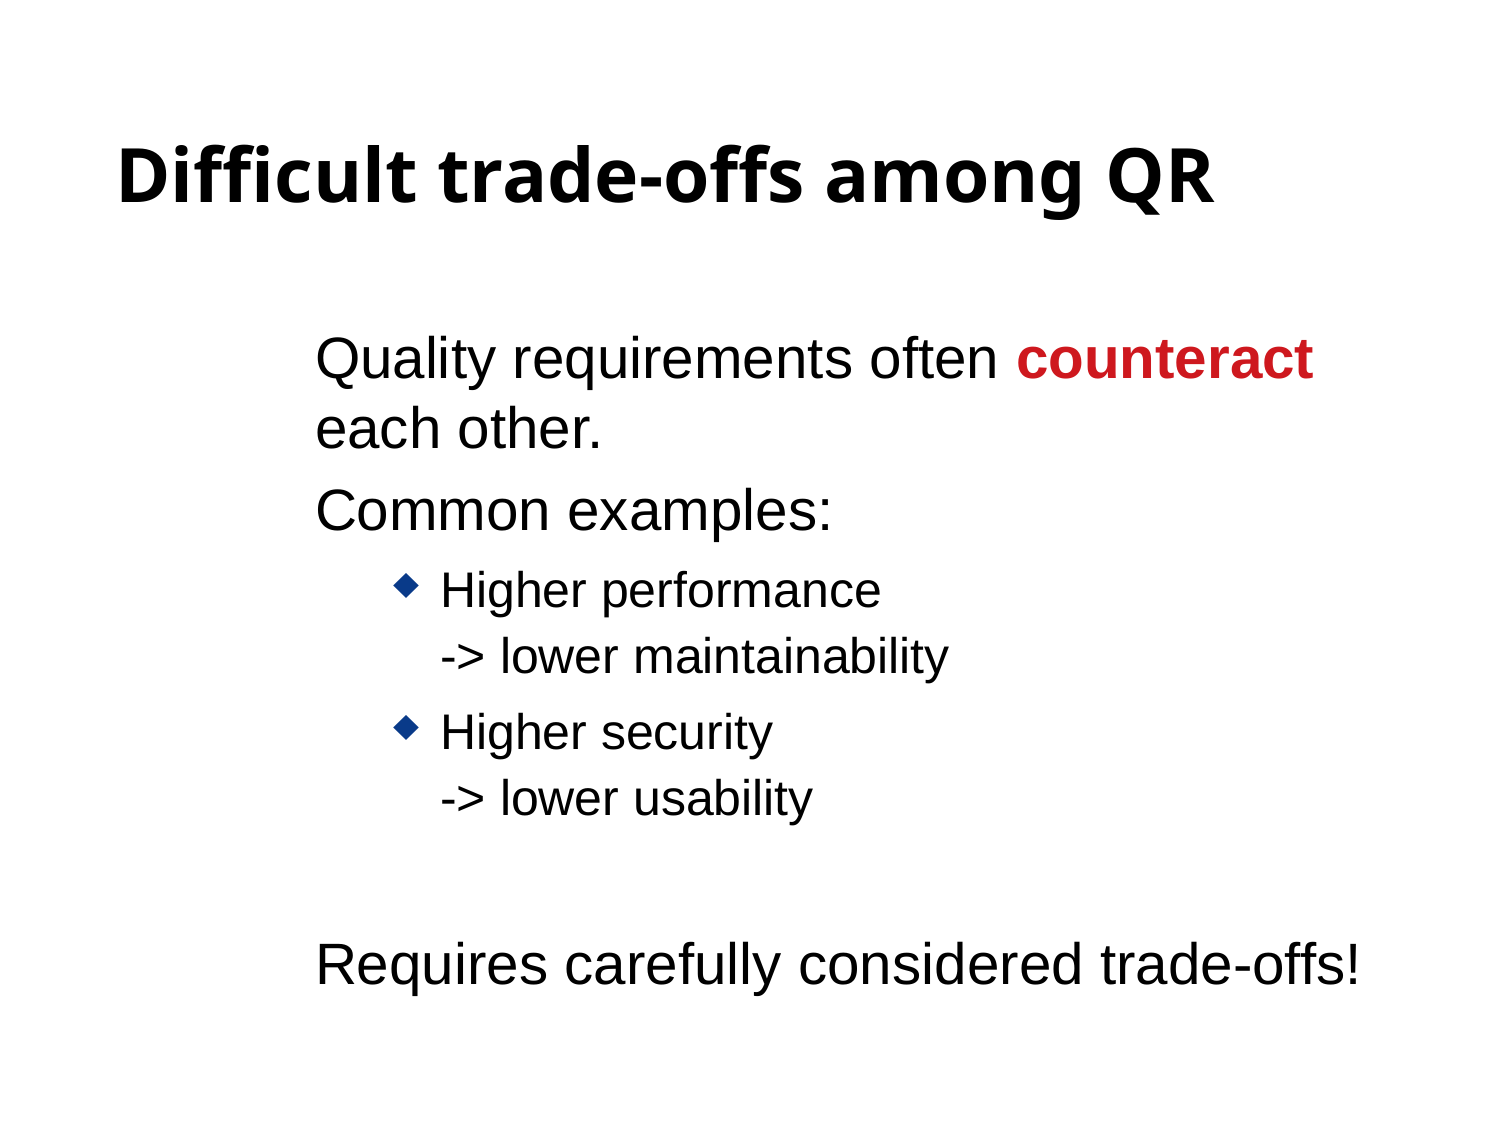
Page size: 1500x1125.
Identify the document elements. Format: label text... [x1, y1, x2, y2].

list Quality requirements often counteract each other. Common examples: Higher performance -> lower maintainability Higher security -> lower usability Requires carefully considered trade-offs! [300, 312, 1438, 1000]
title Difficult trade-offs among QR [100, 37, 1438, 225]
